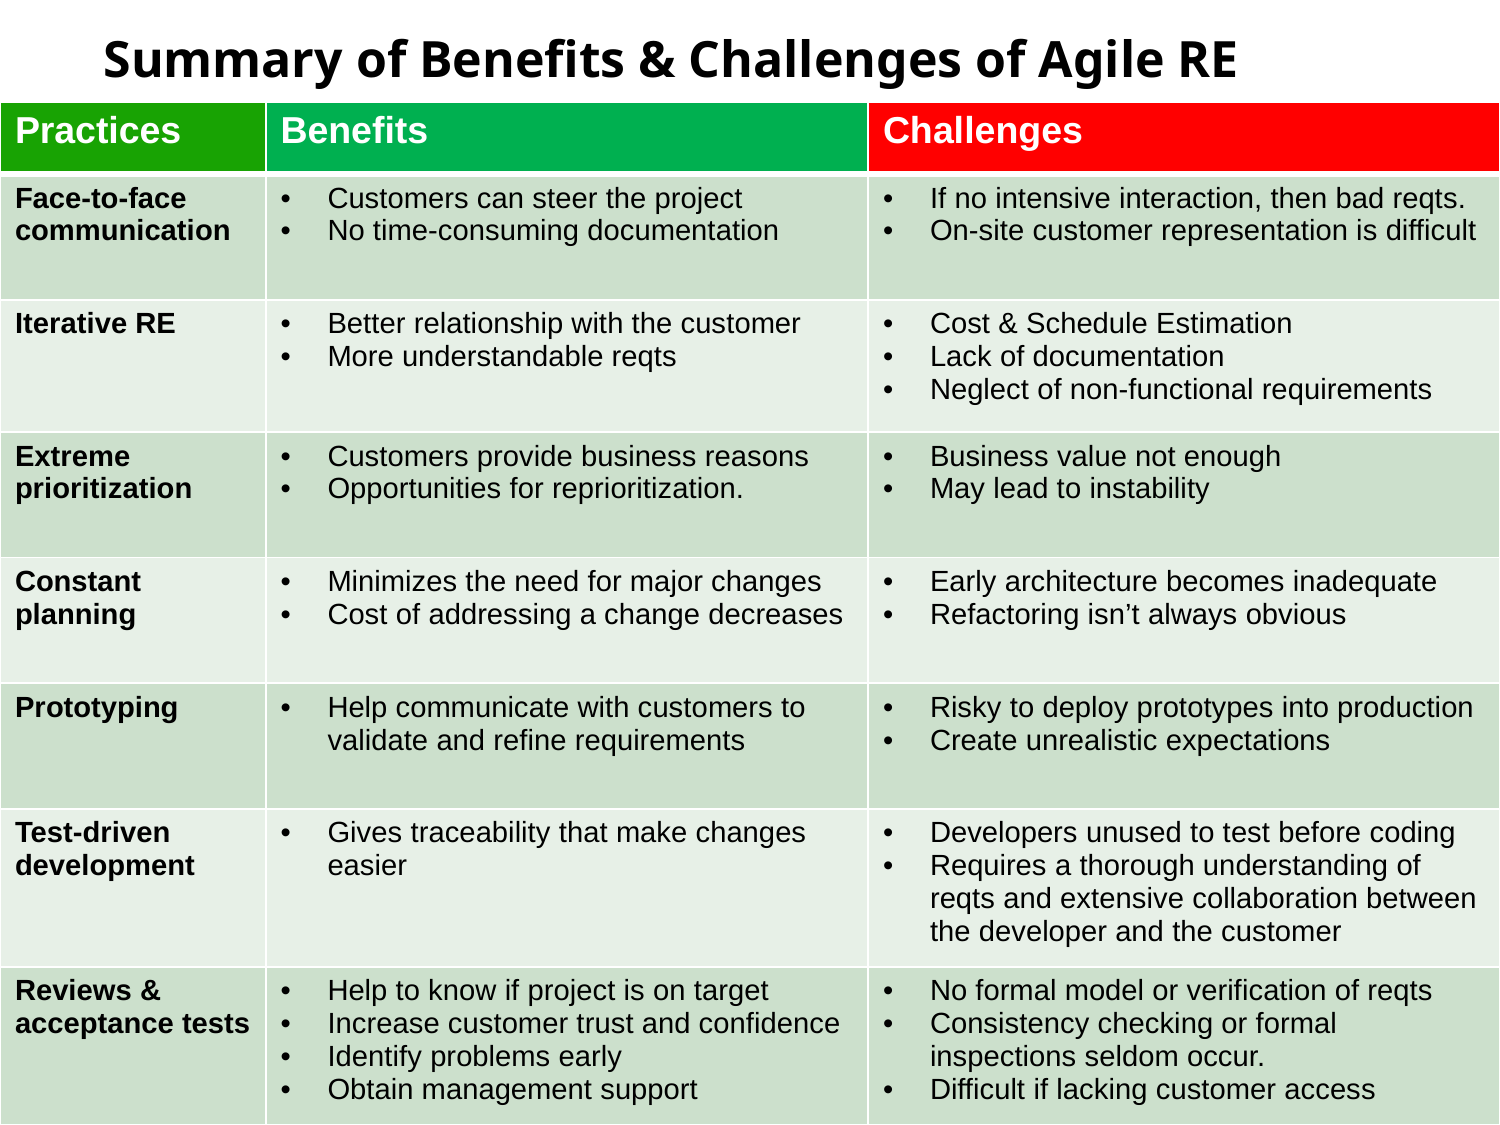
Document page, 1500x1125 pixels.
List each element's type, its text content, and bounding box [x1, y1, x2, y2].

table_cell Cost & Schedule Estimation Lack of documentation Neglect of non-functional requirements [869, 301, 1499, 431]
table_cell Extreme prioritization [1, 433, 265, 557]
table_cell Prototyping [1, 684, 265, 808]
table_cell Gives traceability that make changes easier [267, 810, 867, 966]
table_cell Face-to-face communication [1, 177, 265, 299]
table_cell Developers unused to test before coding Requires a thorough understanding of reqts and extensive collaboration between the developer and the customer [869, 810, 1499, 966]
title Summary of Benefits & Challenges of Agile RE [88, 19, 1447, 96]
table_cell Minimizes the need for major changes Cost of addressing a change decreases [267, 558, 867, 682]
table_cell Test-driven development [1, 810, 265, 966]
table_cell Risky to deploy prototypes into production Create unrealistic expectations [869, 684, 1499, 808]
table_header Practices [1, 103, 265, 171]
table_cell Help to know if project is on target Increase customer trust and confidence Identify problems early Obtain management support [267, 968, 867, 1124]
table_cell Customers can steer the project No time-consuming documentation [267, 177, 867, 299]
table_header Benefits [267, 103, 867, 171]
table_cell Help communicate with customers to validate and refine requirements [267, 684, 867, 808]
table_cell Iterative RE [1, 301, 265, 431]
table_cell No formal model or verification of reqts Consistency checking or formal inspections seldom occur. Difficult if lacking customer access [869, 968, 1499, 1124]
table_cell If no intensive interaction, then bad reqts. On-site customer representation is difficult [869, 177, 1499, 299]
table_header Challenges [869, 103, 1499, 171]
table_cell Reviews & acceptance tests [1, 968, 265, 1124]
table_cell Better relationship with the customer More understandable reqts [267, 301, 867, 431]
table_cell Customers provide business reasons Opportunities for reprioritization. [267, 433, 867, 557]
table_cell Constant planning [1, 558, 265, 682]
table_cell Early architecture becomes inadequate Refactoring isn’t always obvious [869, 558, 1499, 682]
table_cell Business value not enough May lead to instability [869, 433, 1499, 557]
